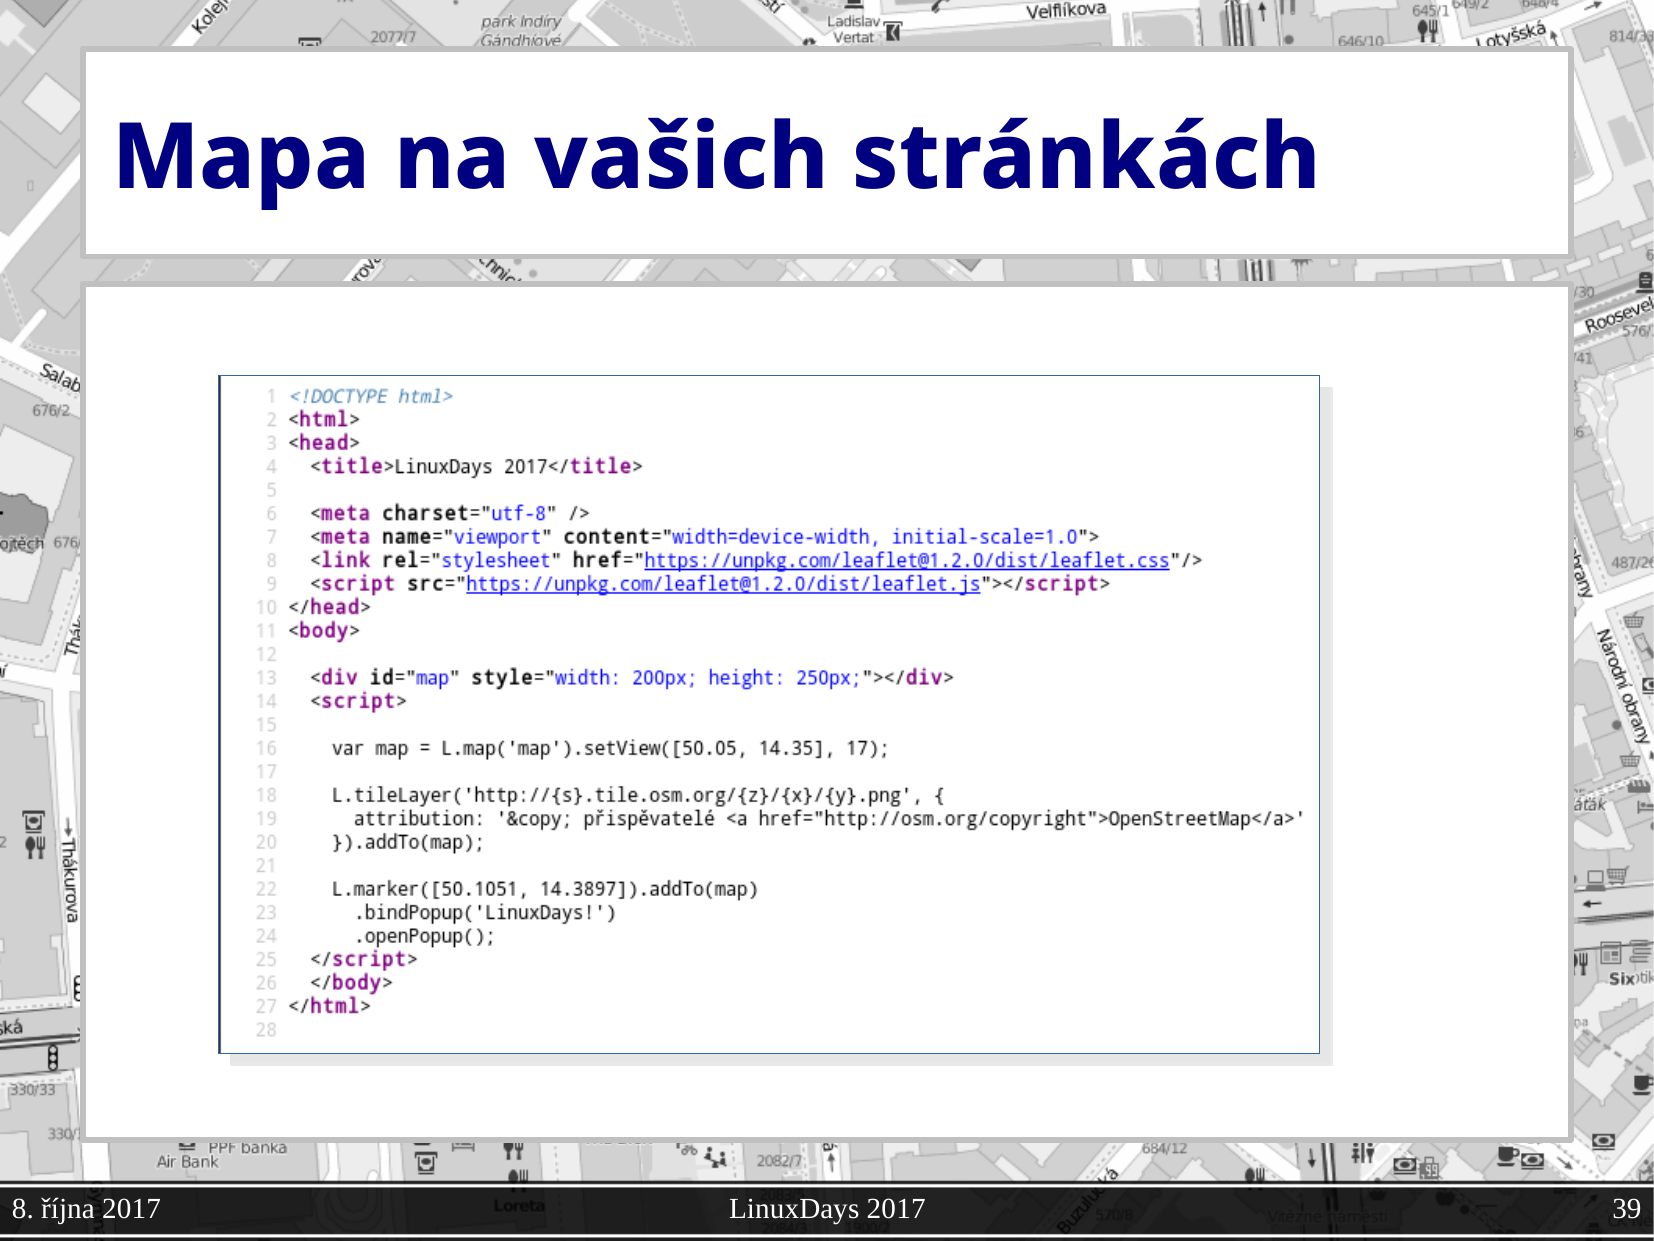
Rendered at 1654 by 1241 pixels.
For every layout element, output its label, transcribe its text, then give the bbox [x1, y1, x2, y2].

picture [0, 0, 1654, 1241]
title Mapa na vašich stránkách [82, 49, 1571, 257]
list [82, 284, 1571, 1140]
